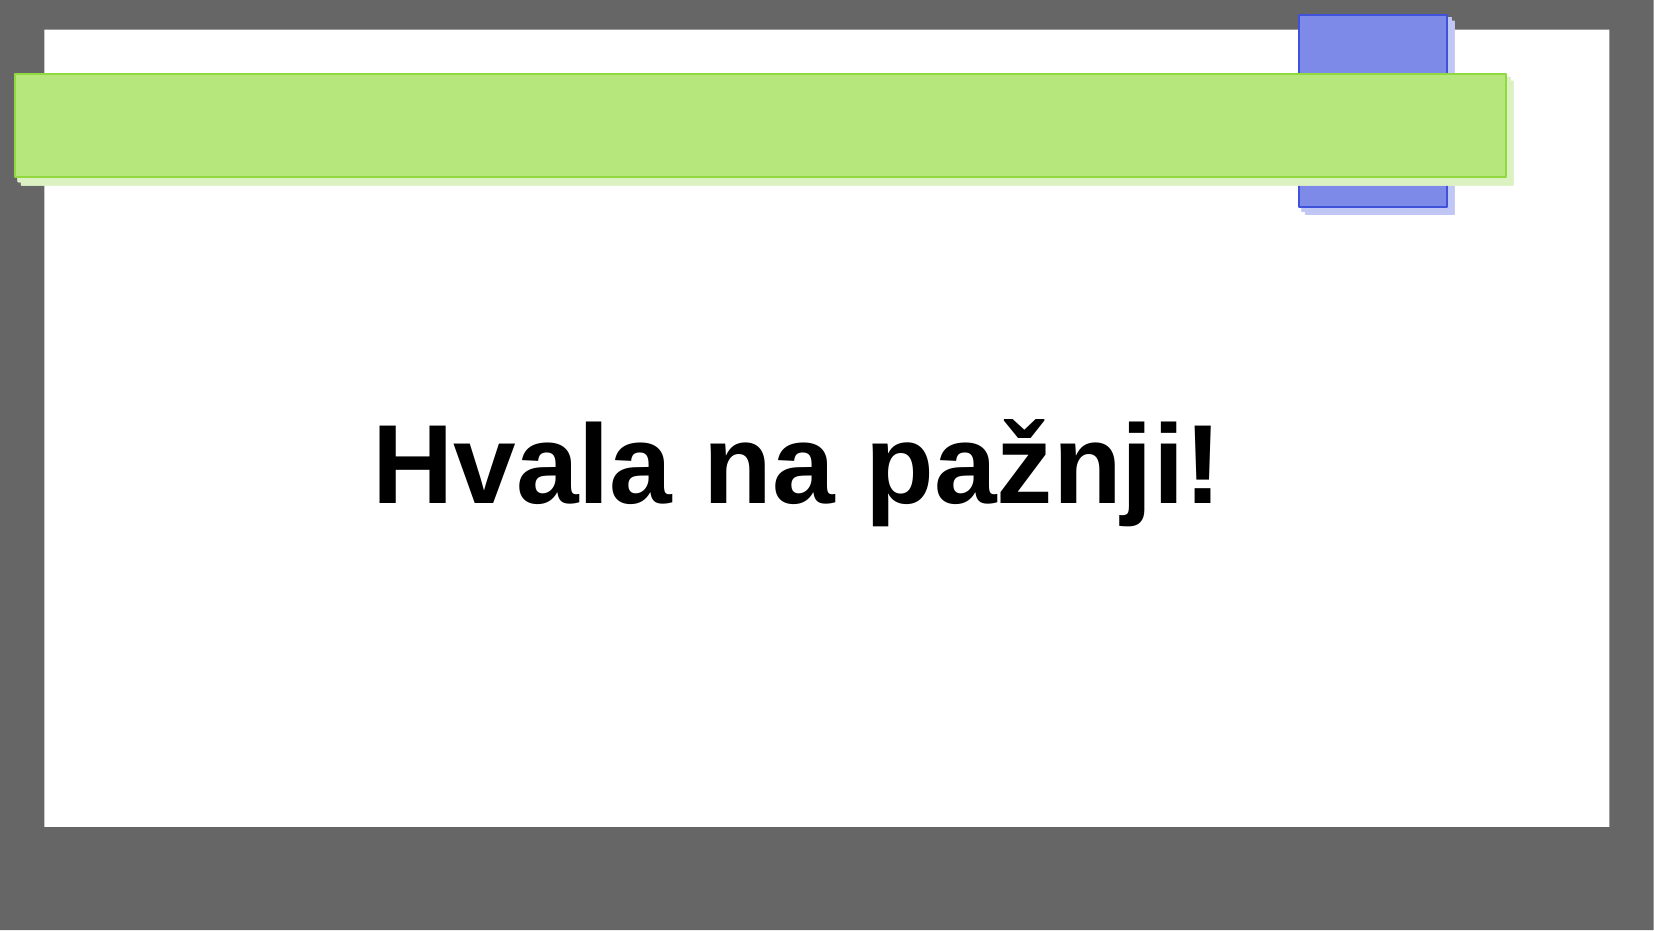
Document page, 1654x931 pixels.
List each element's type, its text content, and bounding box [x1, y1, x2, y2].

subtitle Hvala na pažnji! [88, 225, 1506, 705]
